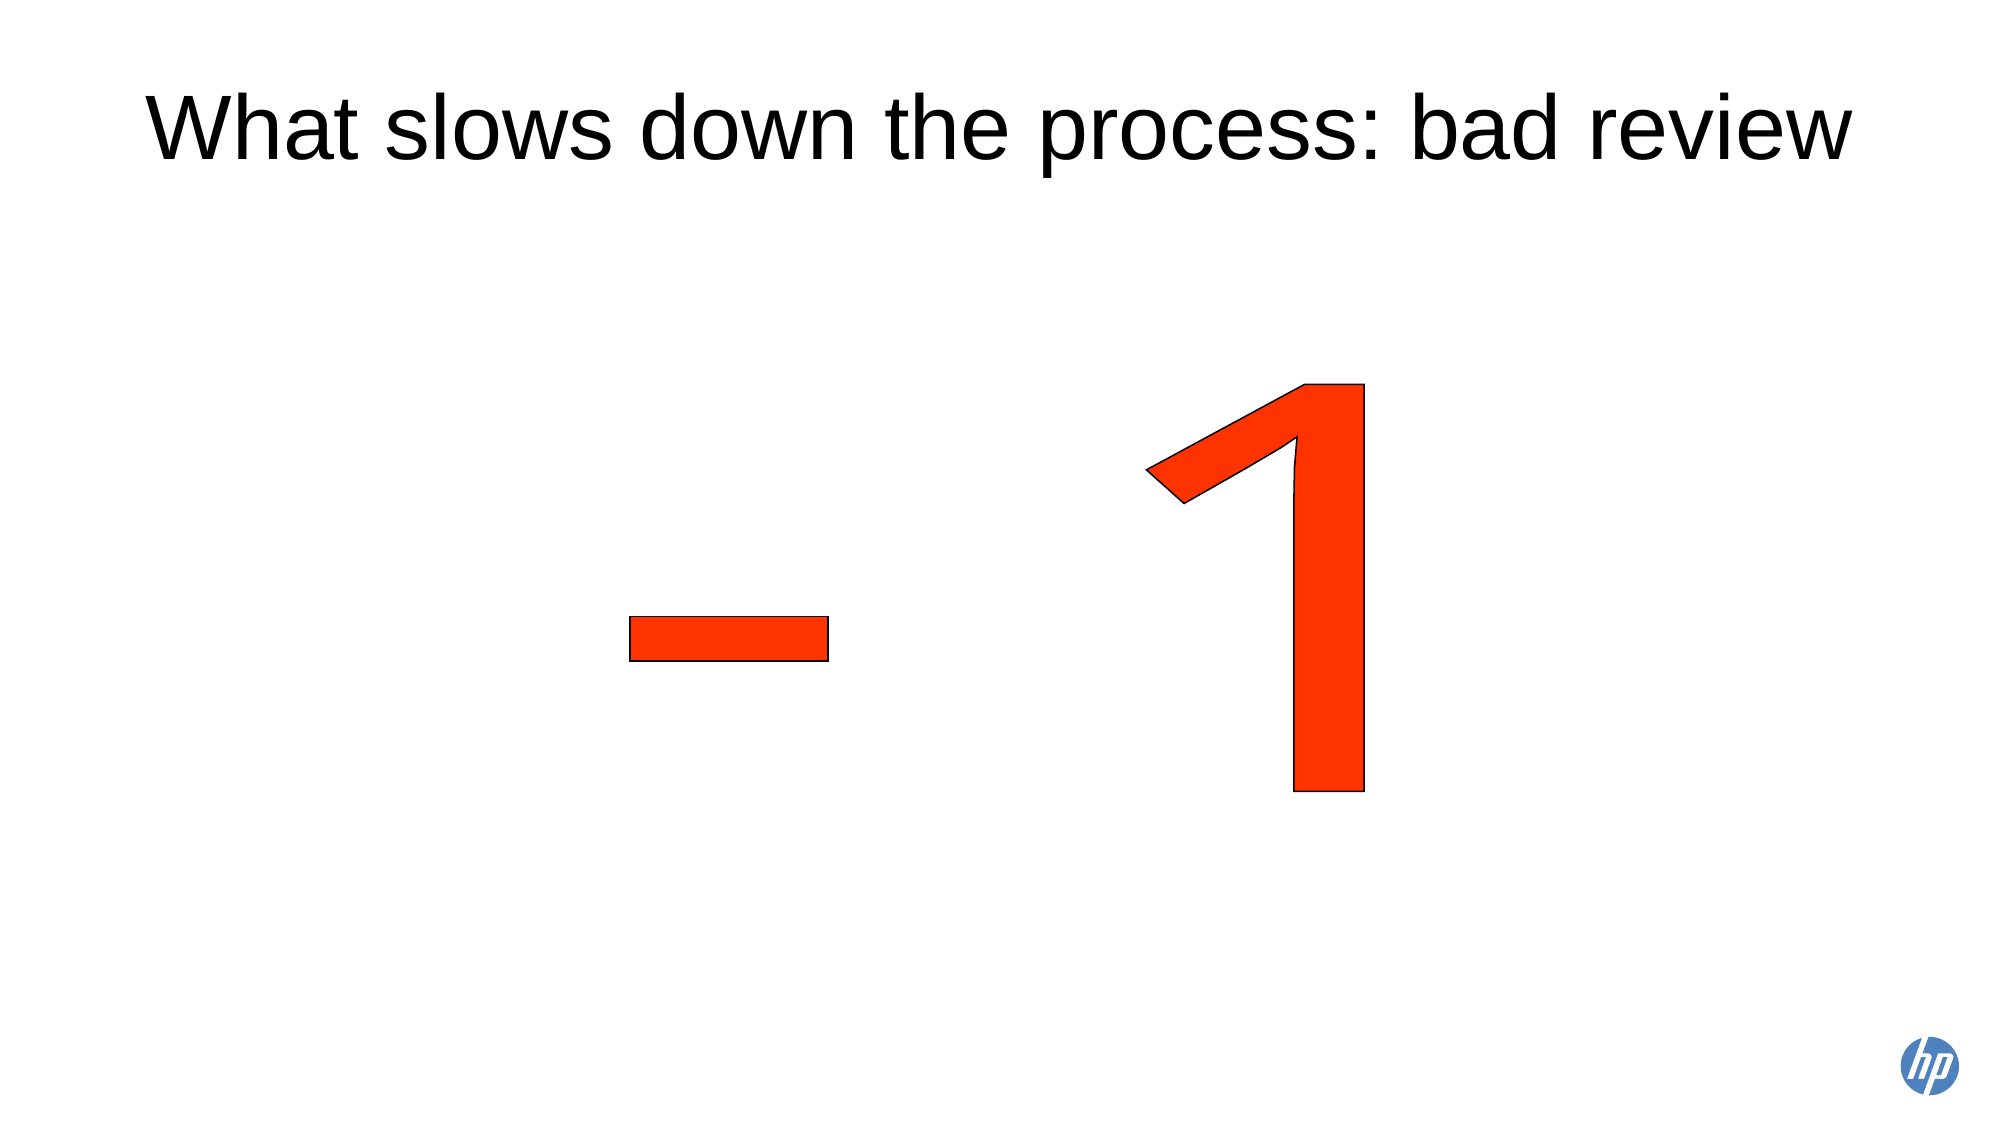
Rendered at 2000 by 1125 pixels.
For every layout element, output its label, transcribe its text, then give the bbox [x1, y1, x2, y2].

text_box - 1 [630, 616, 829, 661]
title What slows down the process: bad review [0, 0, 2000, 255]
text_box - 1 [1146, 384, 1365, 792]
